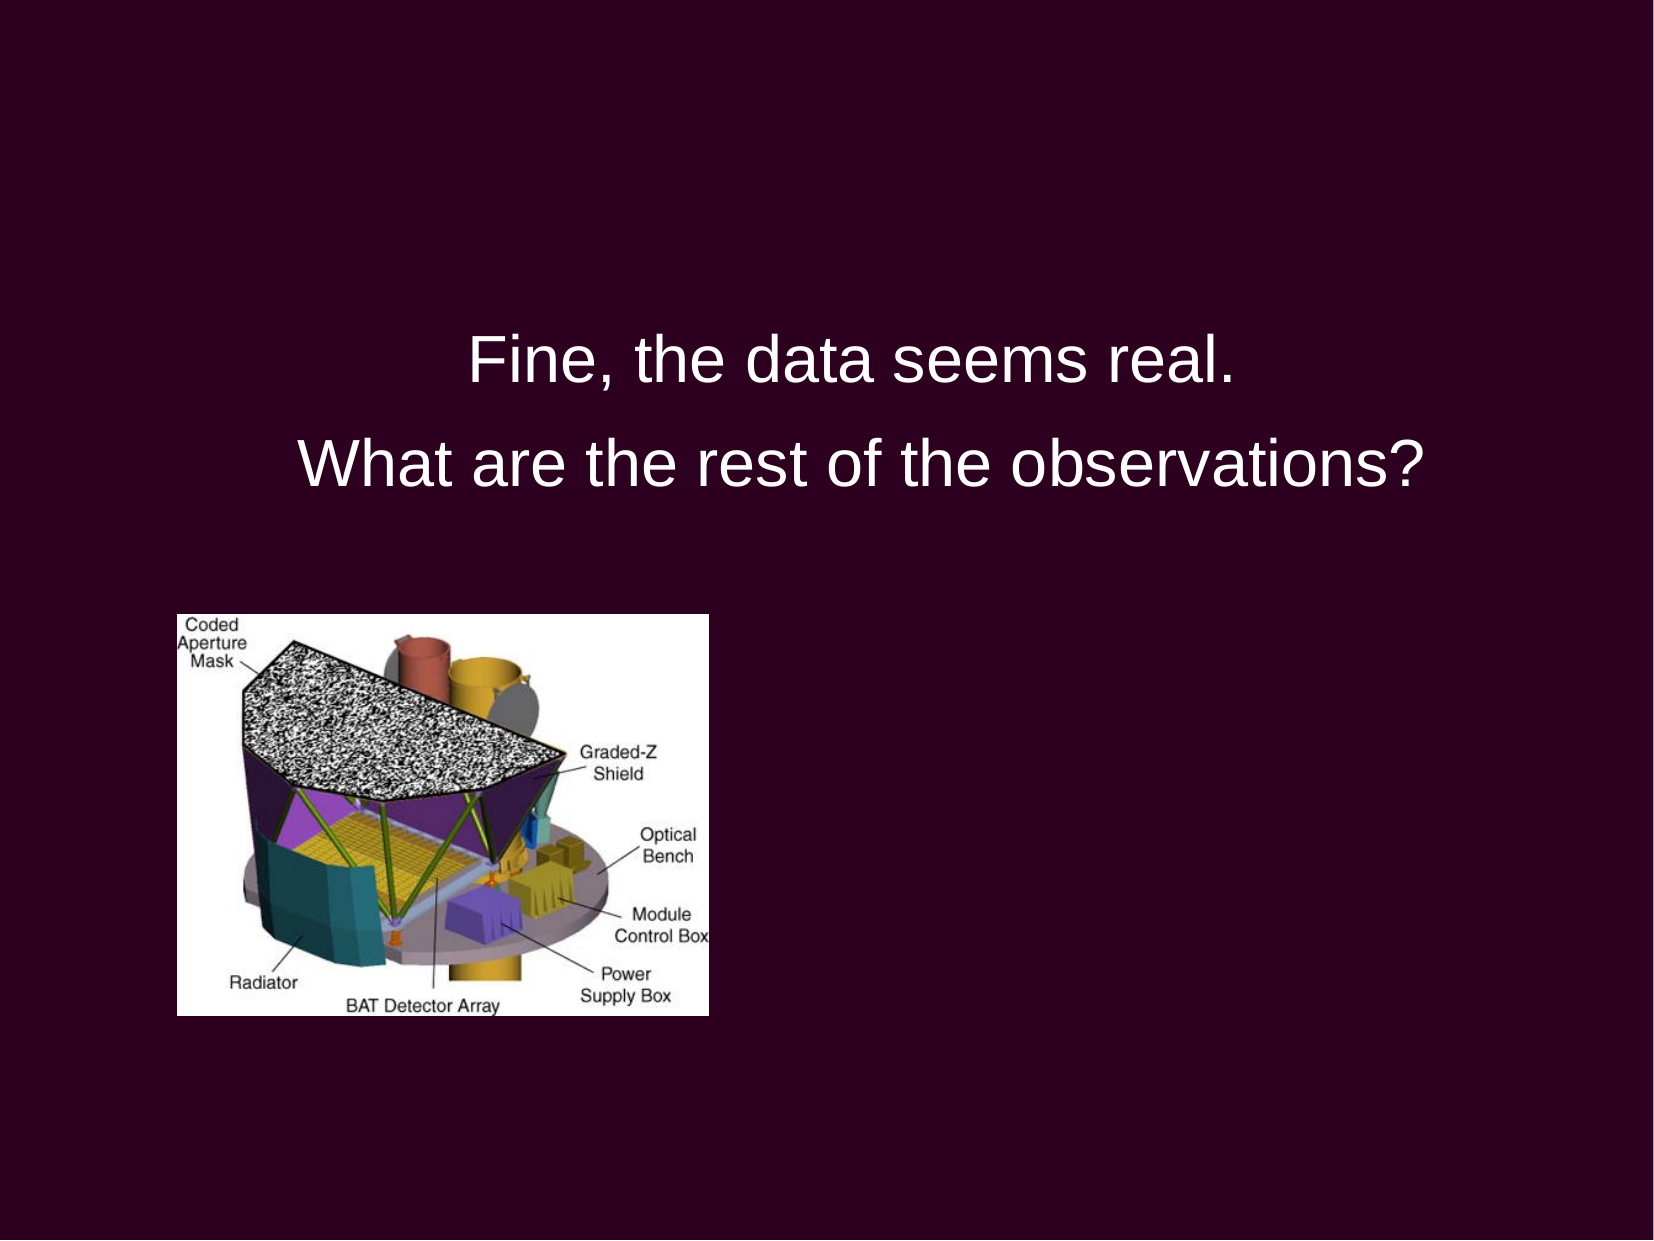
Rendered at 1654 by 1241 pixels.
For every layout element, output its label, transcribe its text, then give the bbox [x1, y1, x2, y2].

list Fine, the data seems real. What are the rest of the observations? [82, 321, 1571, 1042]
picture [177, 614, 709, 1016]
